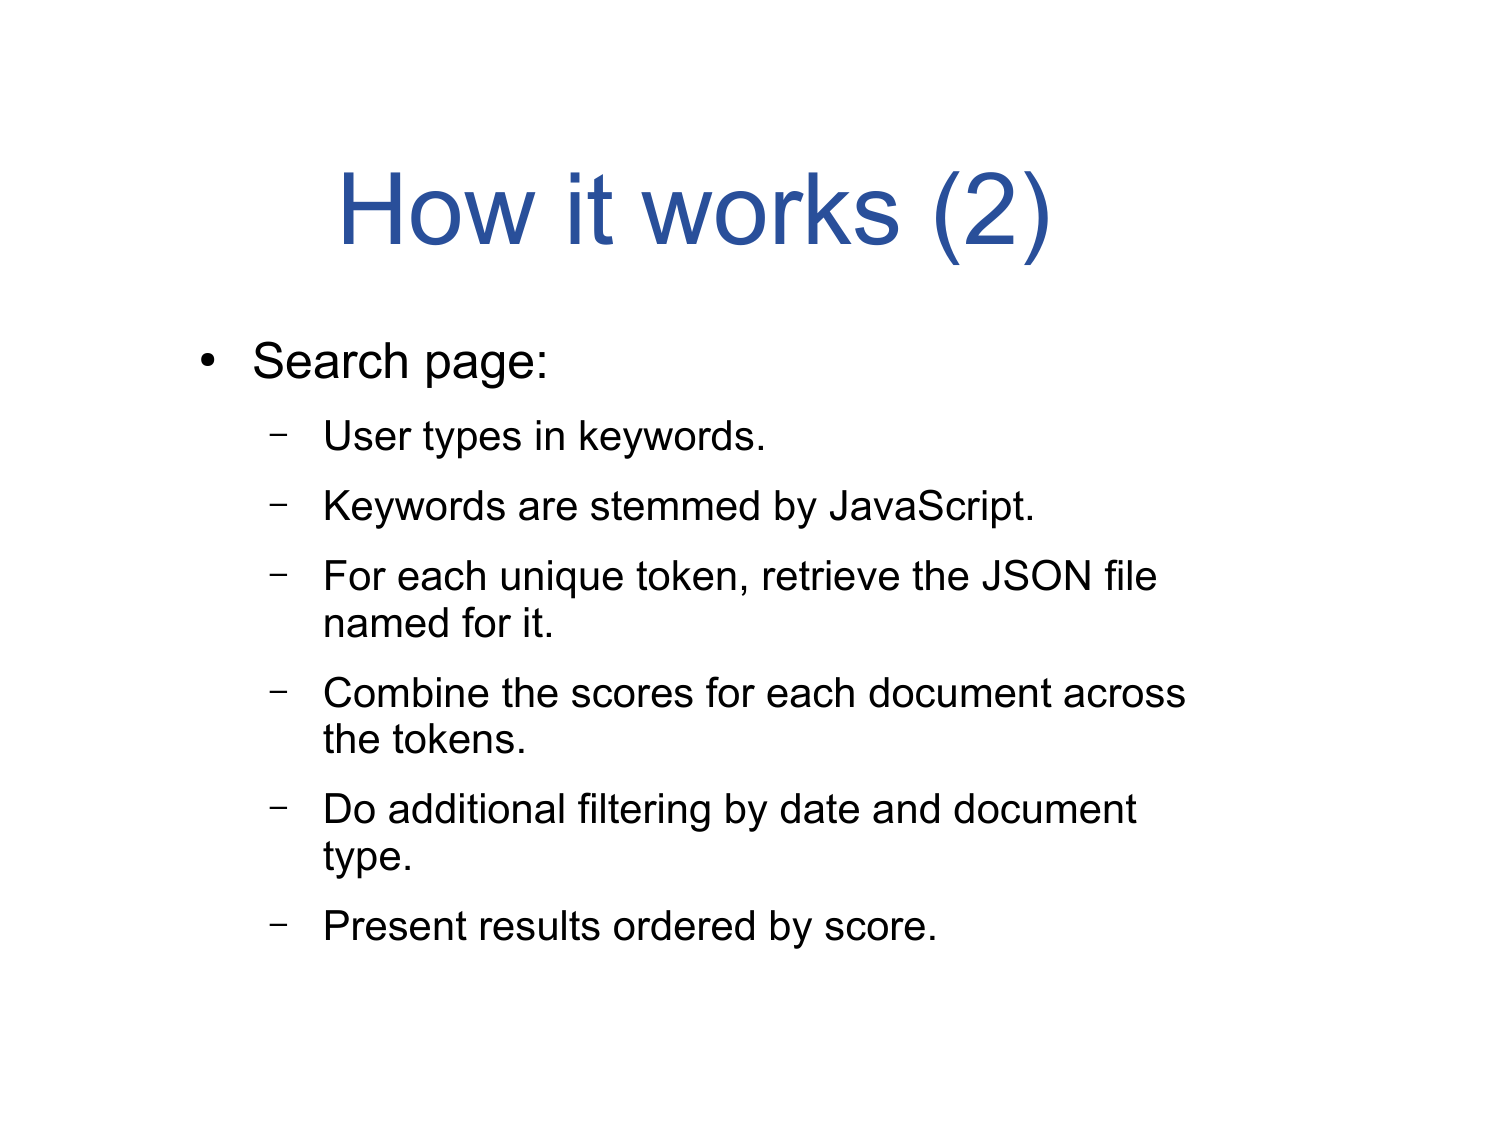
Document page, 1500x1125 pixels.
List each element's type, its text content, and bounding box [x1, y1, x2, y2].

list Search page: User types in keywords. Keywords are stemmed by JavaScript. For each unique token, retrieve the JSON file named for it. Combine the scores for each document across the tokens. Do additional filtering by date and document type. Present results ordered by score. [181, 333, 1209, 1015]
title How it works (2) [181, 115, 1209, 304]
